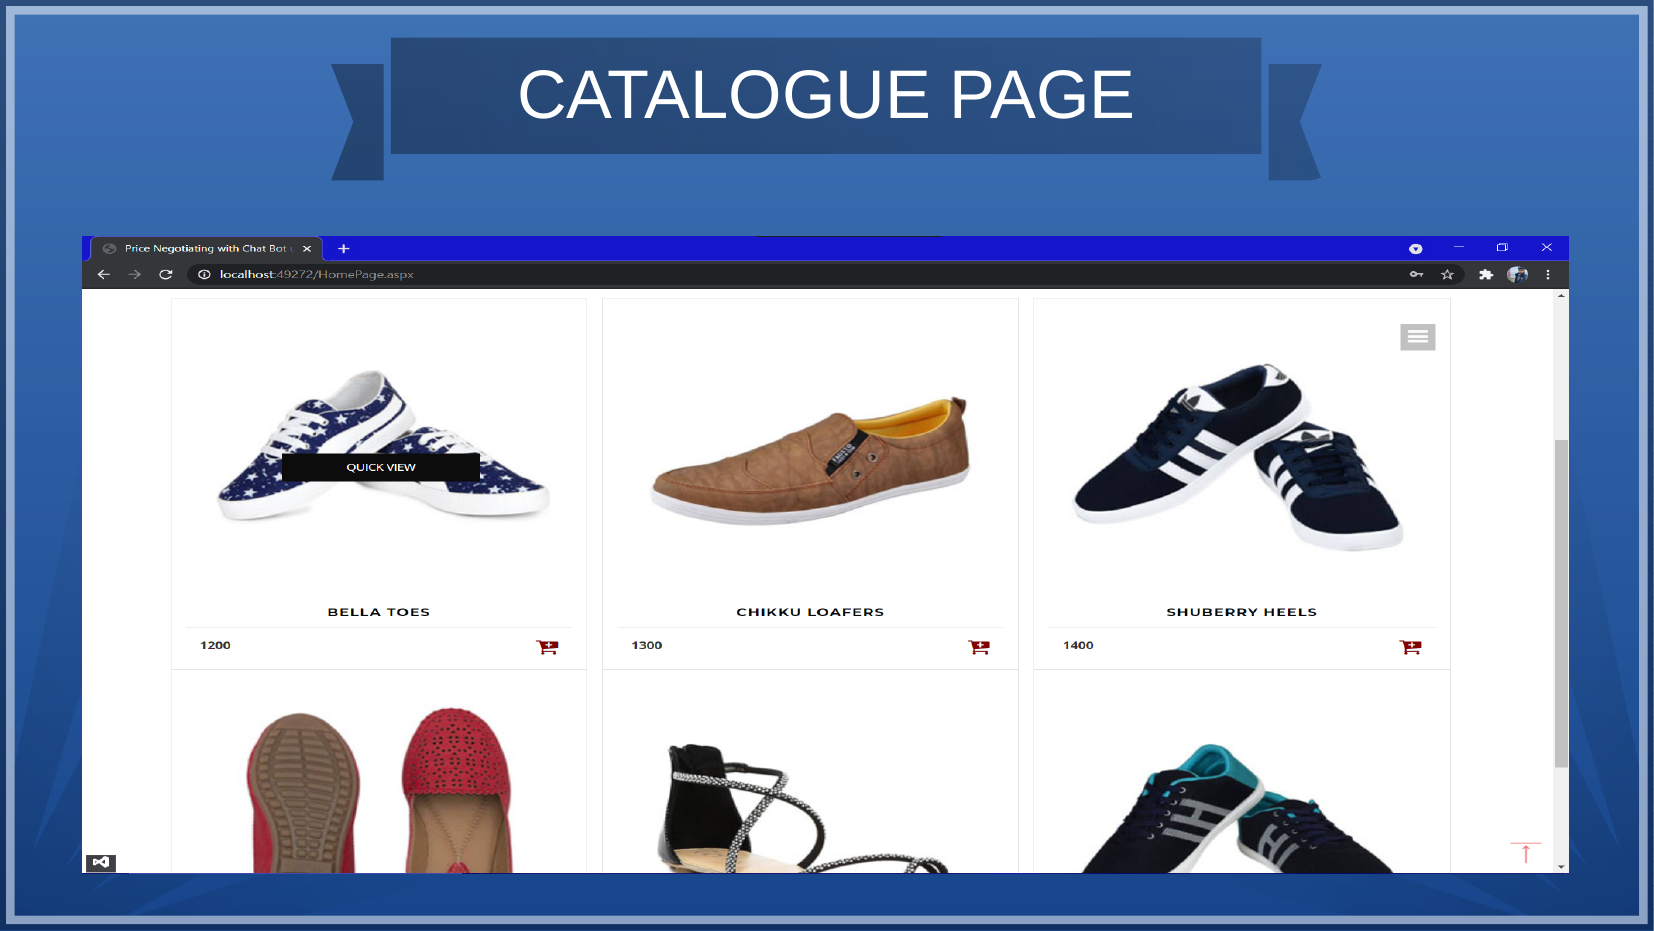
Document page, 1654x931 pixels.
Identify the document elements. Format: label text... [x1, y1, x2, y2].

picture [82, 236, 1569, 875]
title CATALOGUE PAGE [389, 35, 1264, 154]
